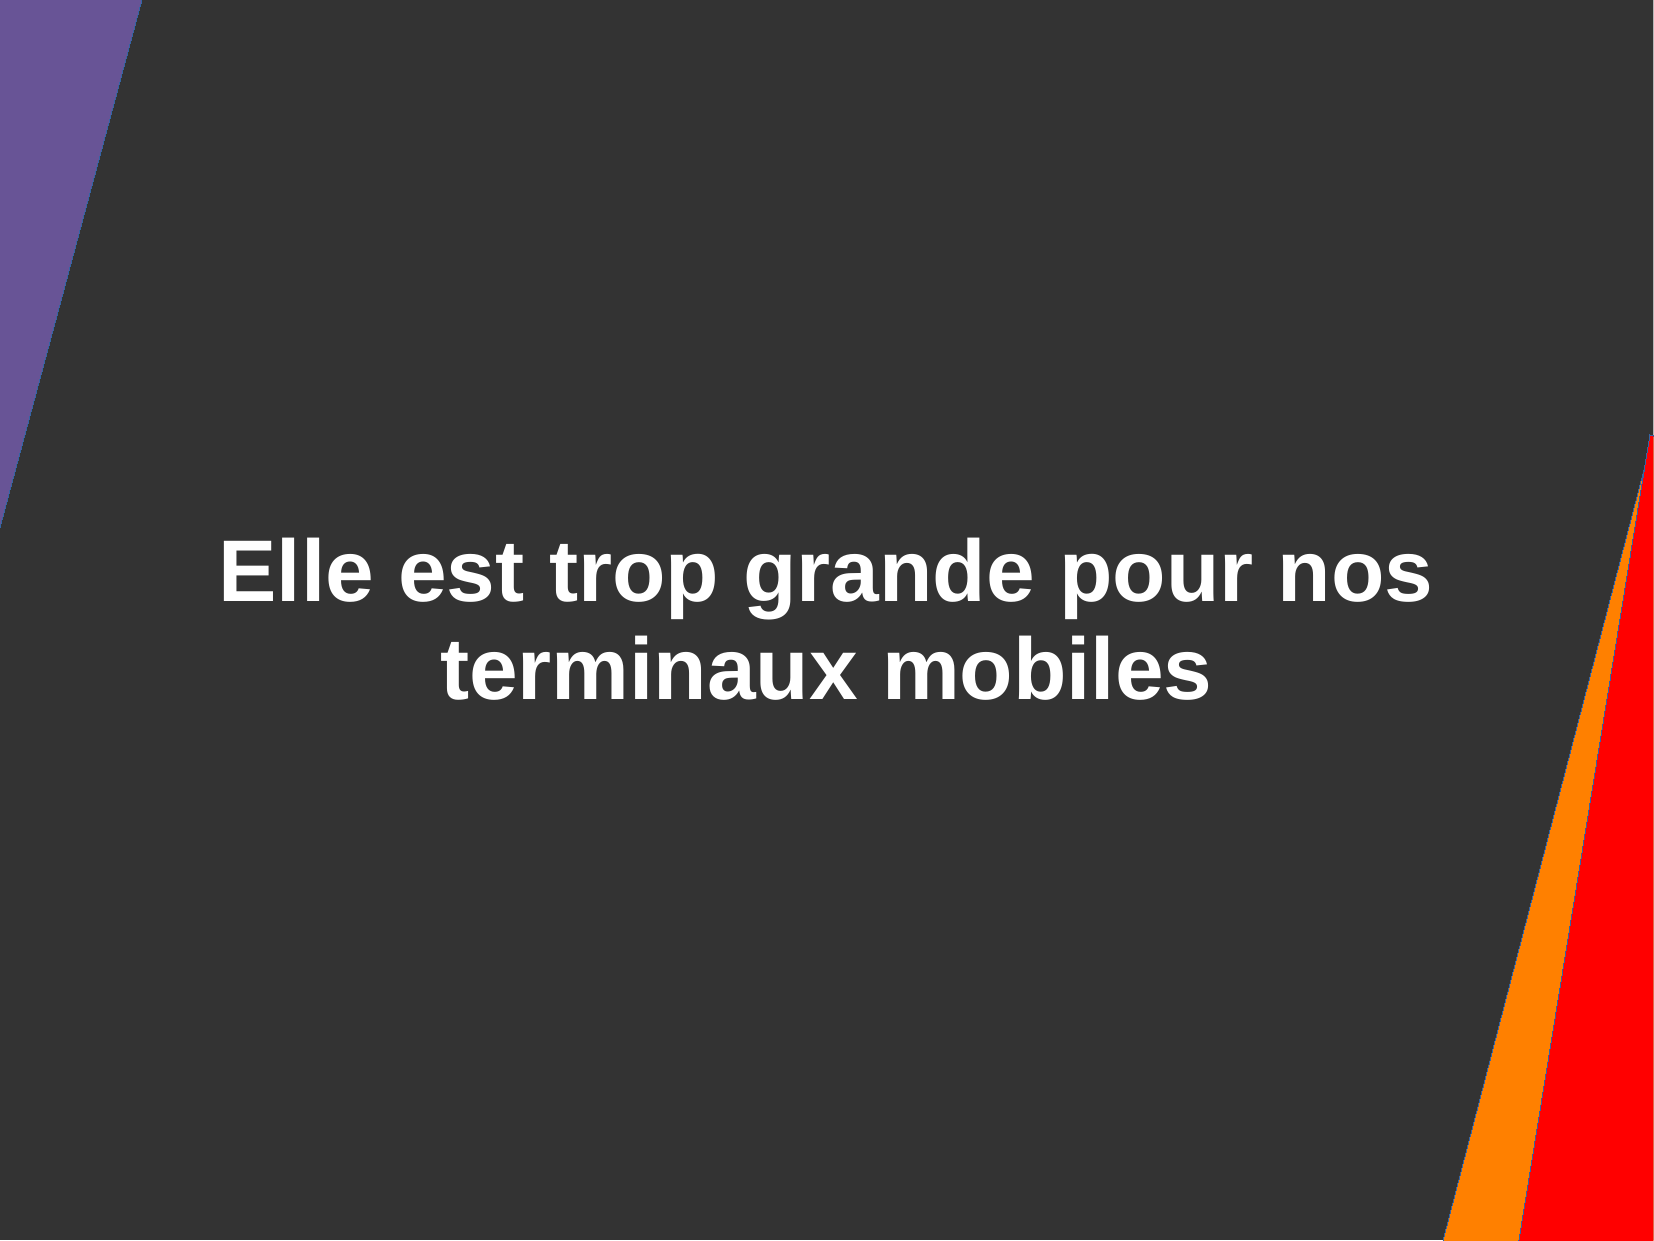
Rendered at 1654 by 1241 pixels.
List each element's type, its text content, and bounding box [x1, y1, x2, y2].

text_box [1442, 434, 1654, 1241]
text_box [0, 0, 142, 528]
title Elle est trop grande pour nos terminaux mobiles [31, 522, 1622, 718]
